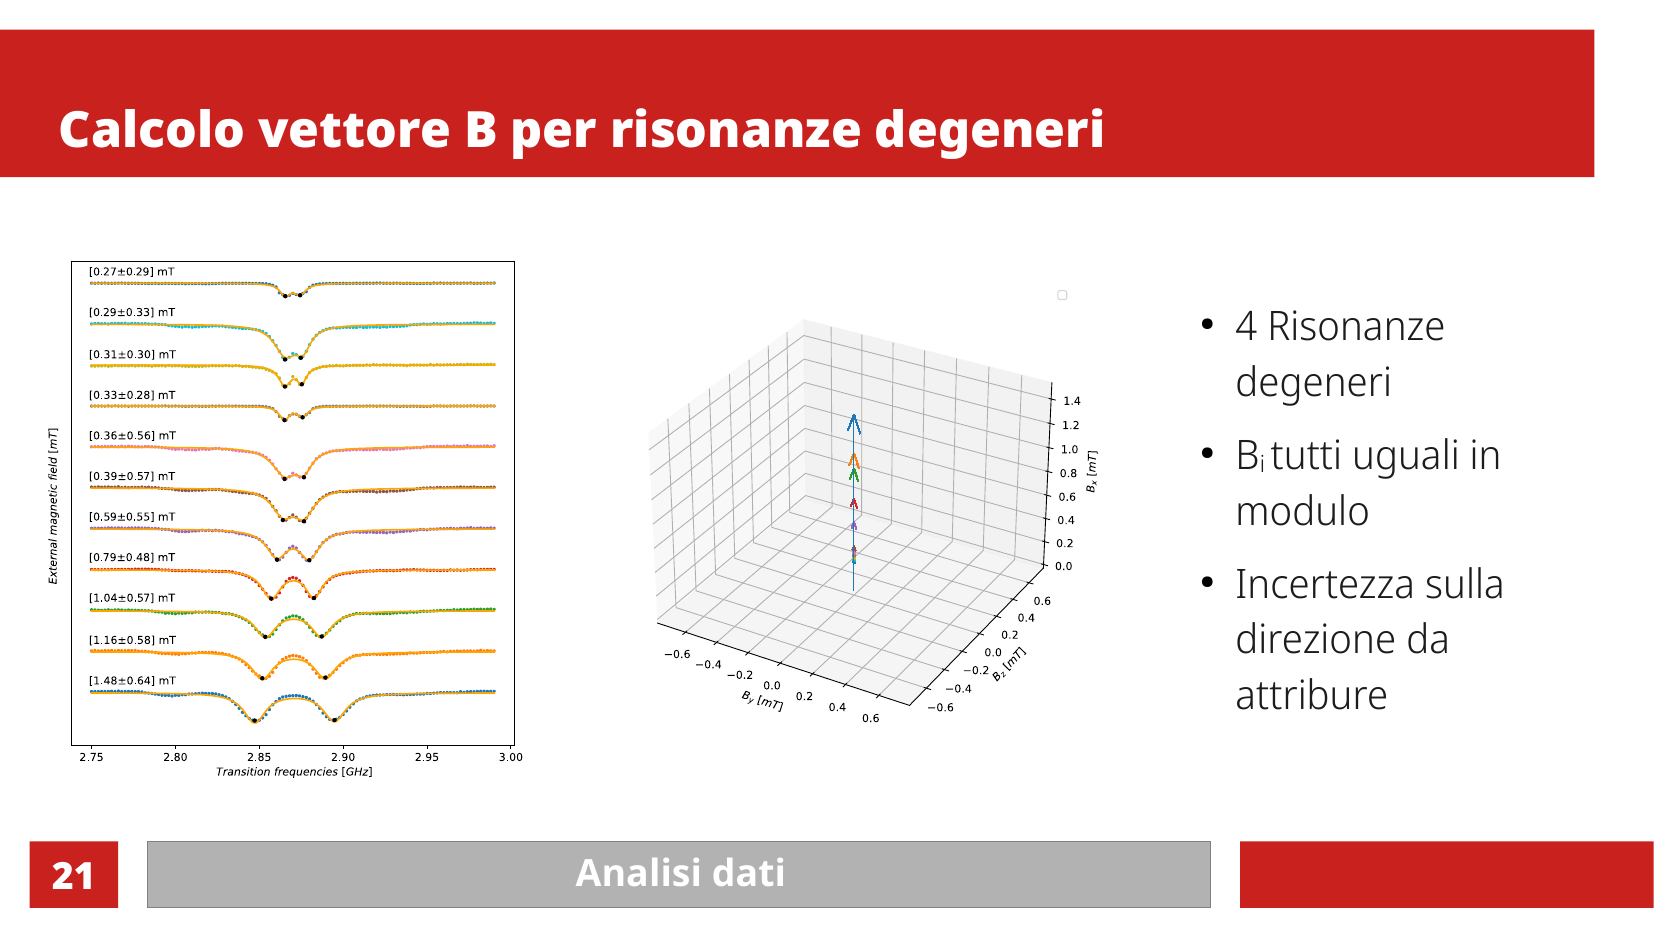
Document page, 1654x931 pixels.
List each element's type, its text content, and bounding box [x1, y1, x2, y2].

title Calcolo vettore B per risonanze degeneri [59, 44, 1595, 163]
picture [600, 187, 1201, 826]
list 4 Risonanze degeneri Bi tutti uguali in modulo Incertezza sulla direzione da attribure [1201, 221, 1566, 798]
text_box Analisi dati [155, 838, 1206, 905]
picture [0, 176, 525, 828]
